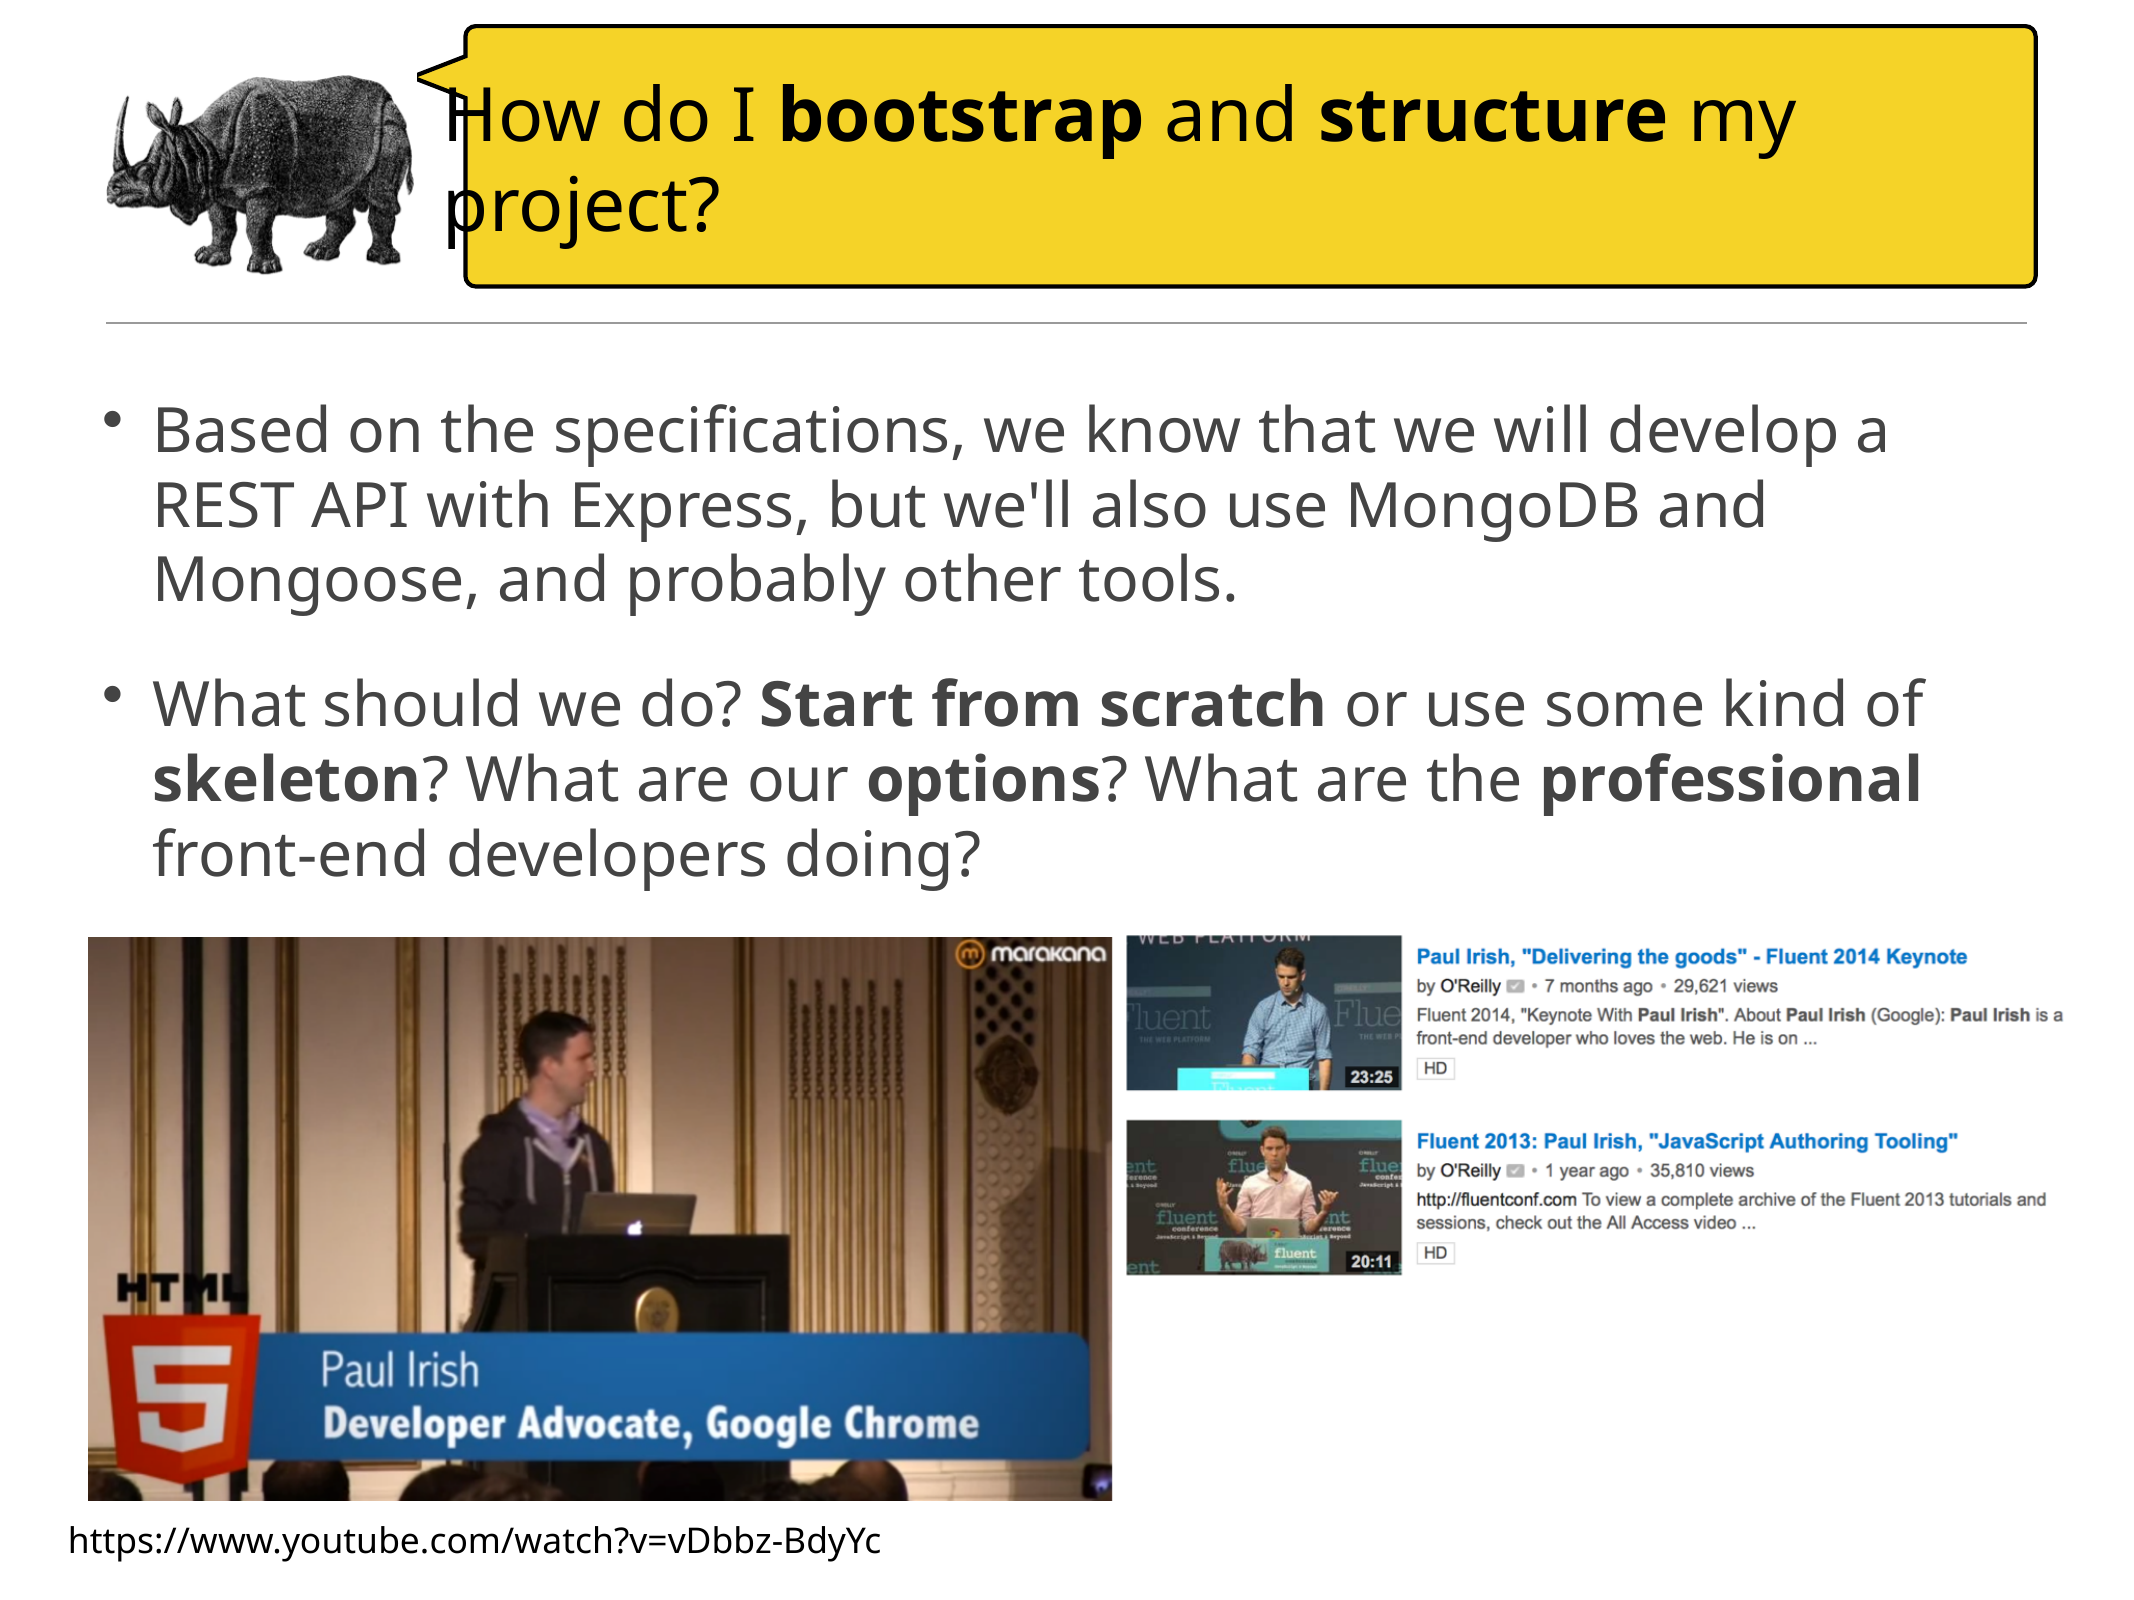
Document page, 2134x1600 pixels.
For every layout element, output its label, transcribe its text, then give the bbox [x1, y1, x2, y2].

text_box https://www.youtube.com/watch?v=vDbbz-BdyYc [59, 1510, 891, 1570]
picture [1117, 928, 2079, 1290]
list Based on the specifications, we know that we will develop a REST API with Express, but we'll also use MongoDB and Mongoose, and probably other tools. What should we do? Start from scratch or use some kind of skeleton? What are our options? What are the professional front-end developers doing? [93, 381, 2040, 1576]
text_box How do I bootstrap and structure my project? [417, 26, 2036, 287]
picture [102, 72, 417, 278]
picture [88, 937, 1113, 1501]
